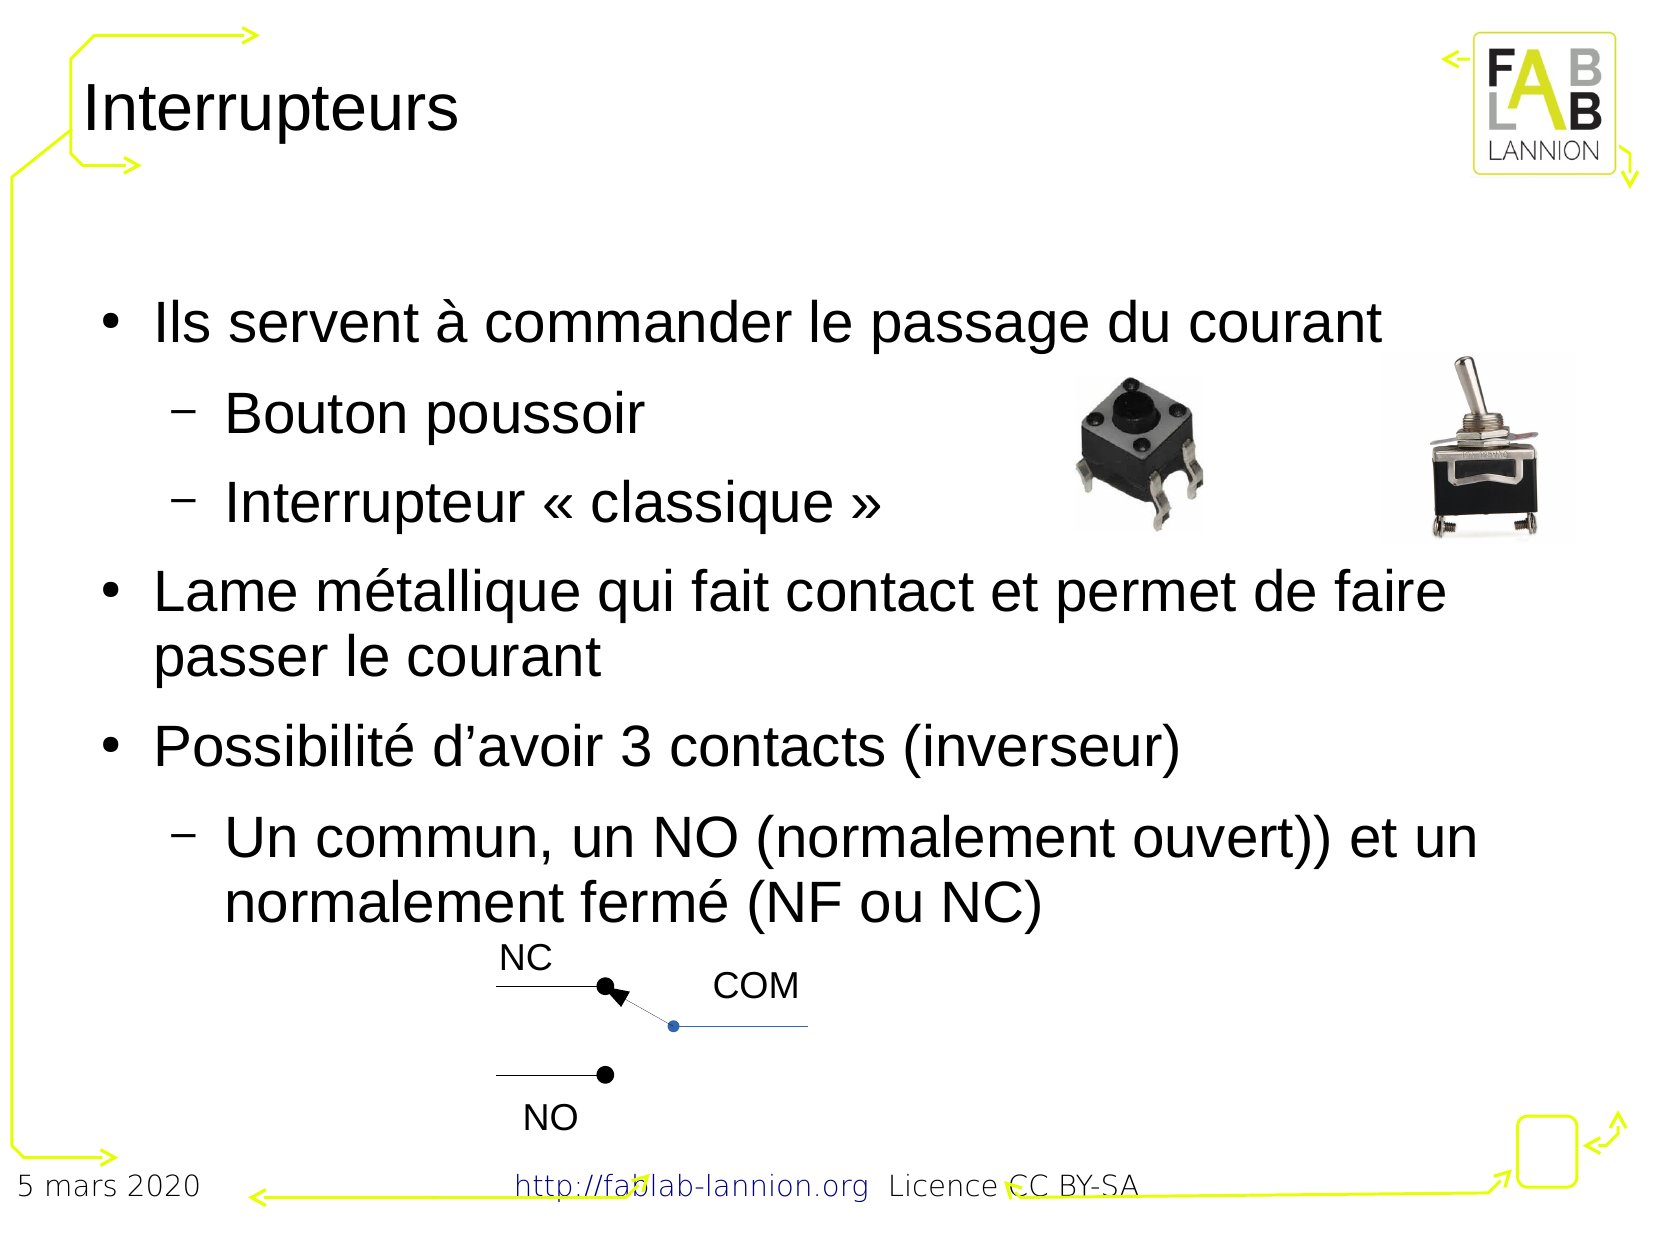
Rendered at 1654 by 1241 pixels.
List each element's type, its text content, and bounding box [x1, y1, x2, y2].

picture [1062, 377, 1217, 532]
text_box NC [484, 929, 568, 987]
title Interrupteurs [82, 49, 1441, 166]
text_box NO [507, 1088, 594, 1146]
text_box COM [697, 956, 815, 1014]
list Ils servent à commander le passage du courant Bouton poussoir Interrupteur « classique » Lame métallique qui fait contact et permet de faire passer le courant Possibilité d’avoir 3 contacts (inverseur) Un commun, un NO (normalement ouvert)) et un normalement fermé (NF ou NC) [82, 290, 1571, 1010]
picture [1381, 351, 1575, 544]
picture [1470, 29, 1619, 178]
